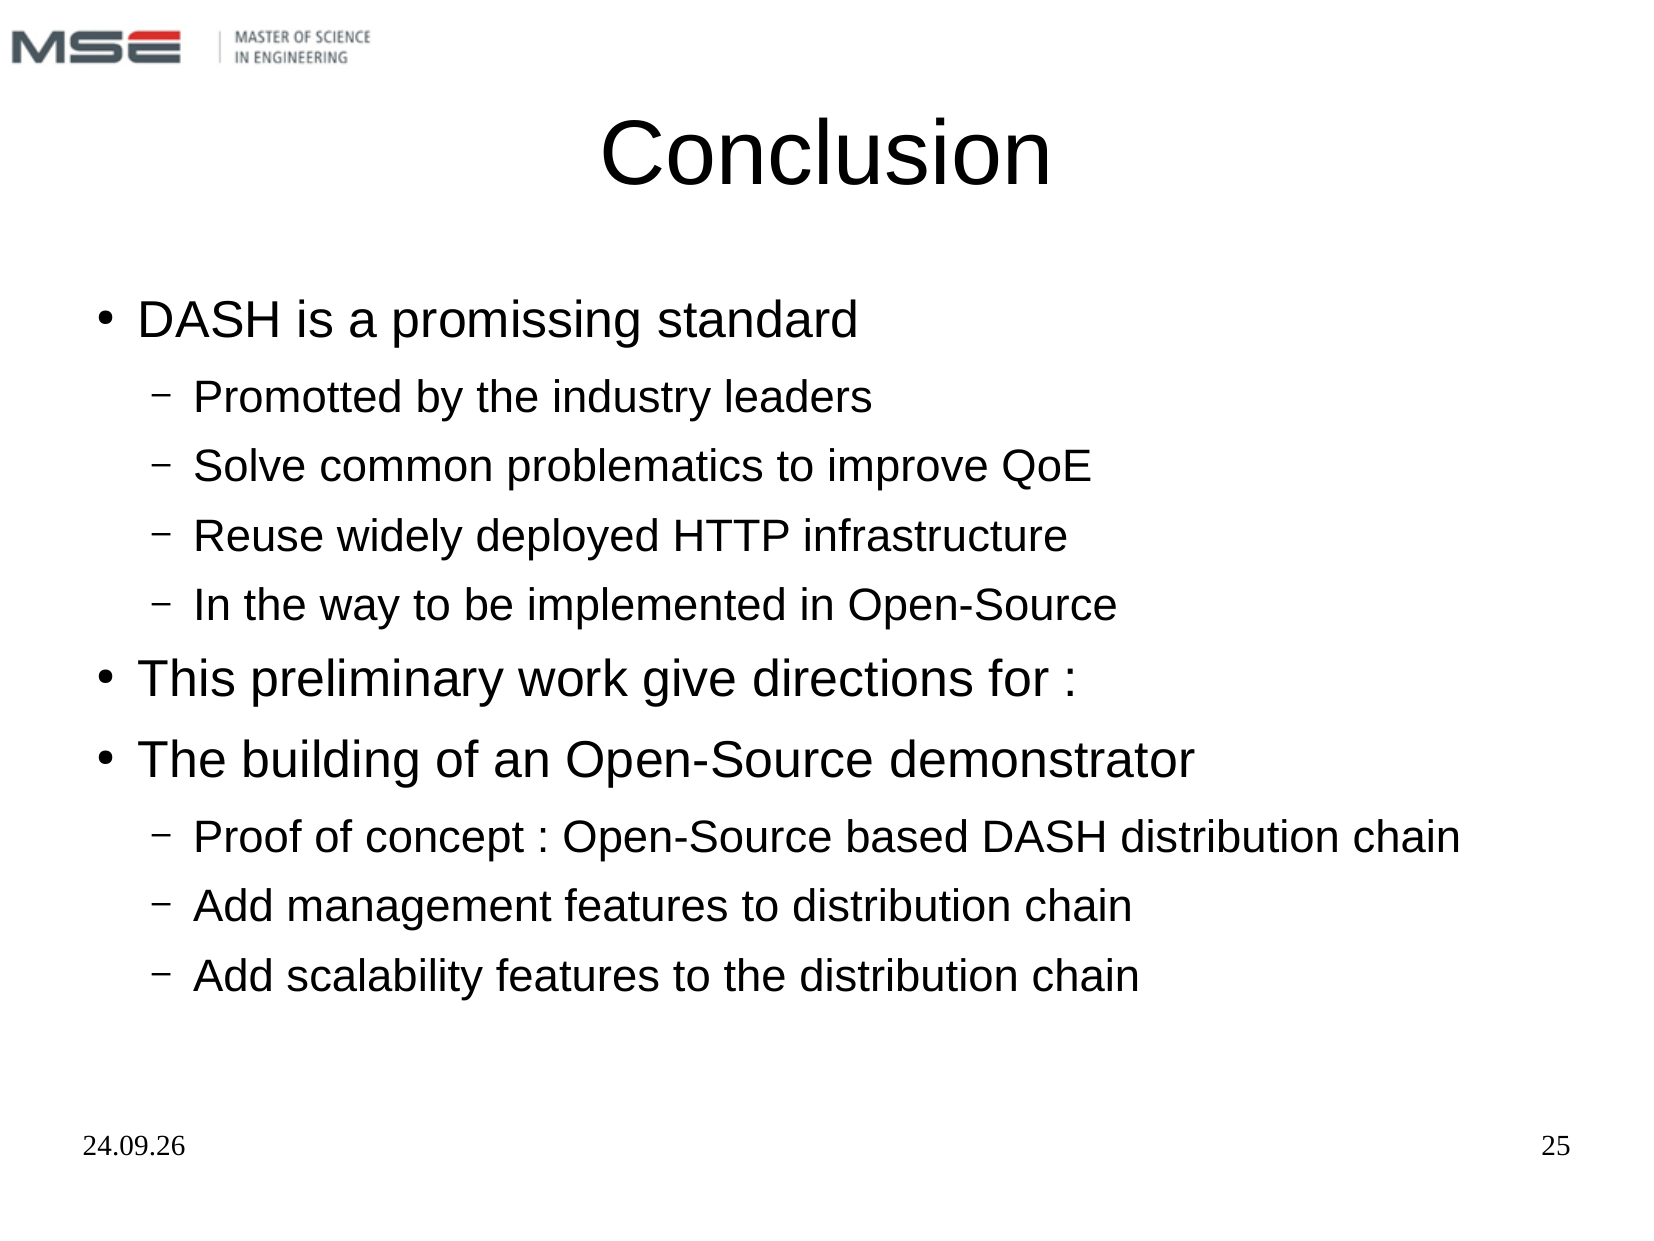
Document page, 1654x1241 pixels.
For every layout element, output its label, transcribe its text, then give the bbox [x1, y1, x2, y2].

list DASH is a promissing standard Promotted by the industry leaders Solve common problematics to improve QoE Reuse widely deployed HTTP infrastructure In the way to be implemented in Open-Source This preliminary work give directions for : The building of an Open-Source demonstrator Proof of concept : Open-Source based DASH distribution chain Add management features to distribution chain Add scalability features to the distribution chain [82, 290, 1538, 1010]
picture [3, 0, 402, 107]
title Conclusion [82, 49, 1571, 257]
